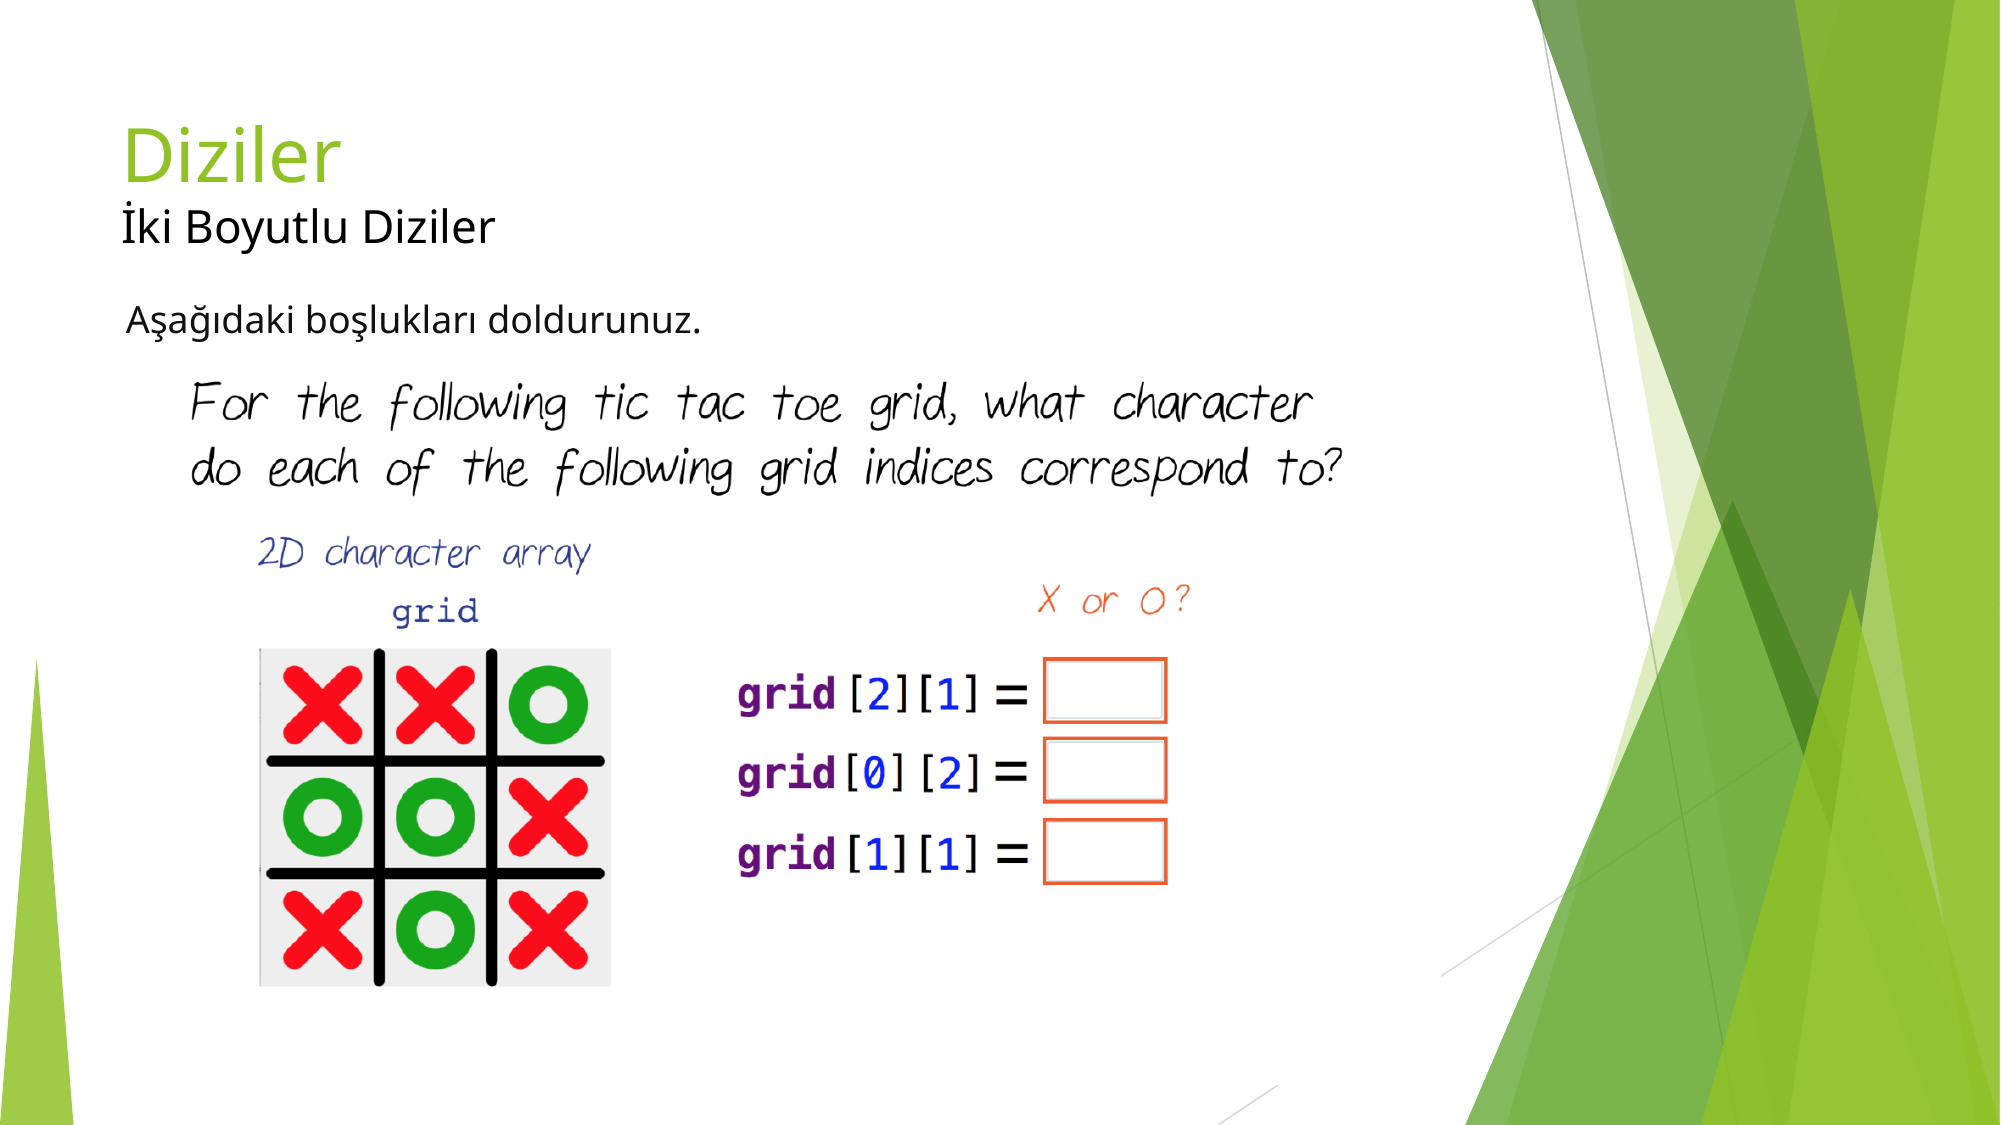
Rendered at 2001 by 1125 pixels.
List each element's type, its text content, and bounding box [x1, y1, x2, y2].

title Diziler İki Boyutlu Diziler [106, 99, 1517, 317]
text_box Aşağıdaki boşlukları doldurunuz. [111, 288, 1517, 697]
picture [137, 354, 1441, 1085]
